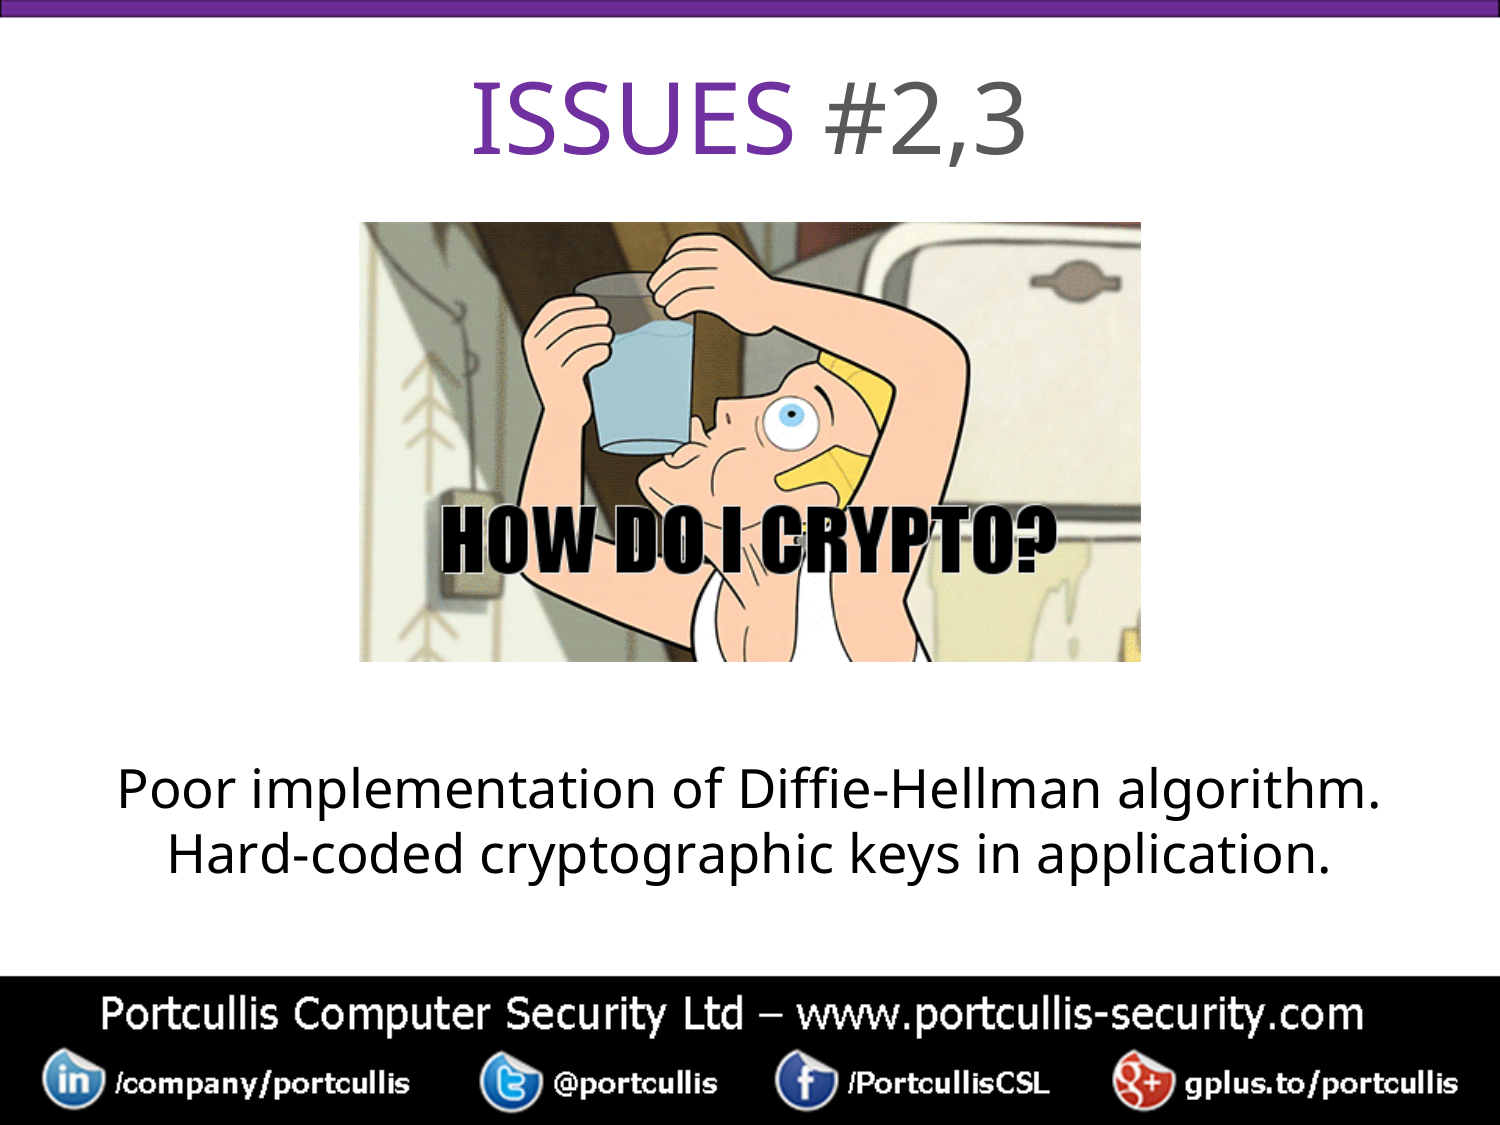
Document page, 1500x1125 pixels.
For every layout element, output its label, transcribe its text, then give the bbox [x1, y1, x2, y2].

text_box Poor implementation of Diffie-Hellman algorithm. Hard-coded cryptographic keys in application. [0, 746, 1500, 892]
picture [0, 892, 1500, 1125]
picture [0, 202, 1500, 746]
title ISSUES #2,3 [0, 42, 1500, 202]
picture [0, 0, 1500, 42]
